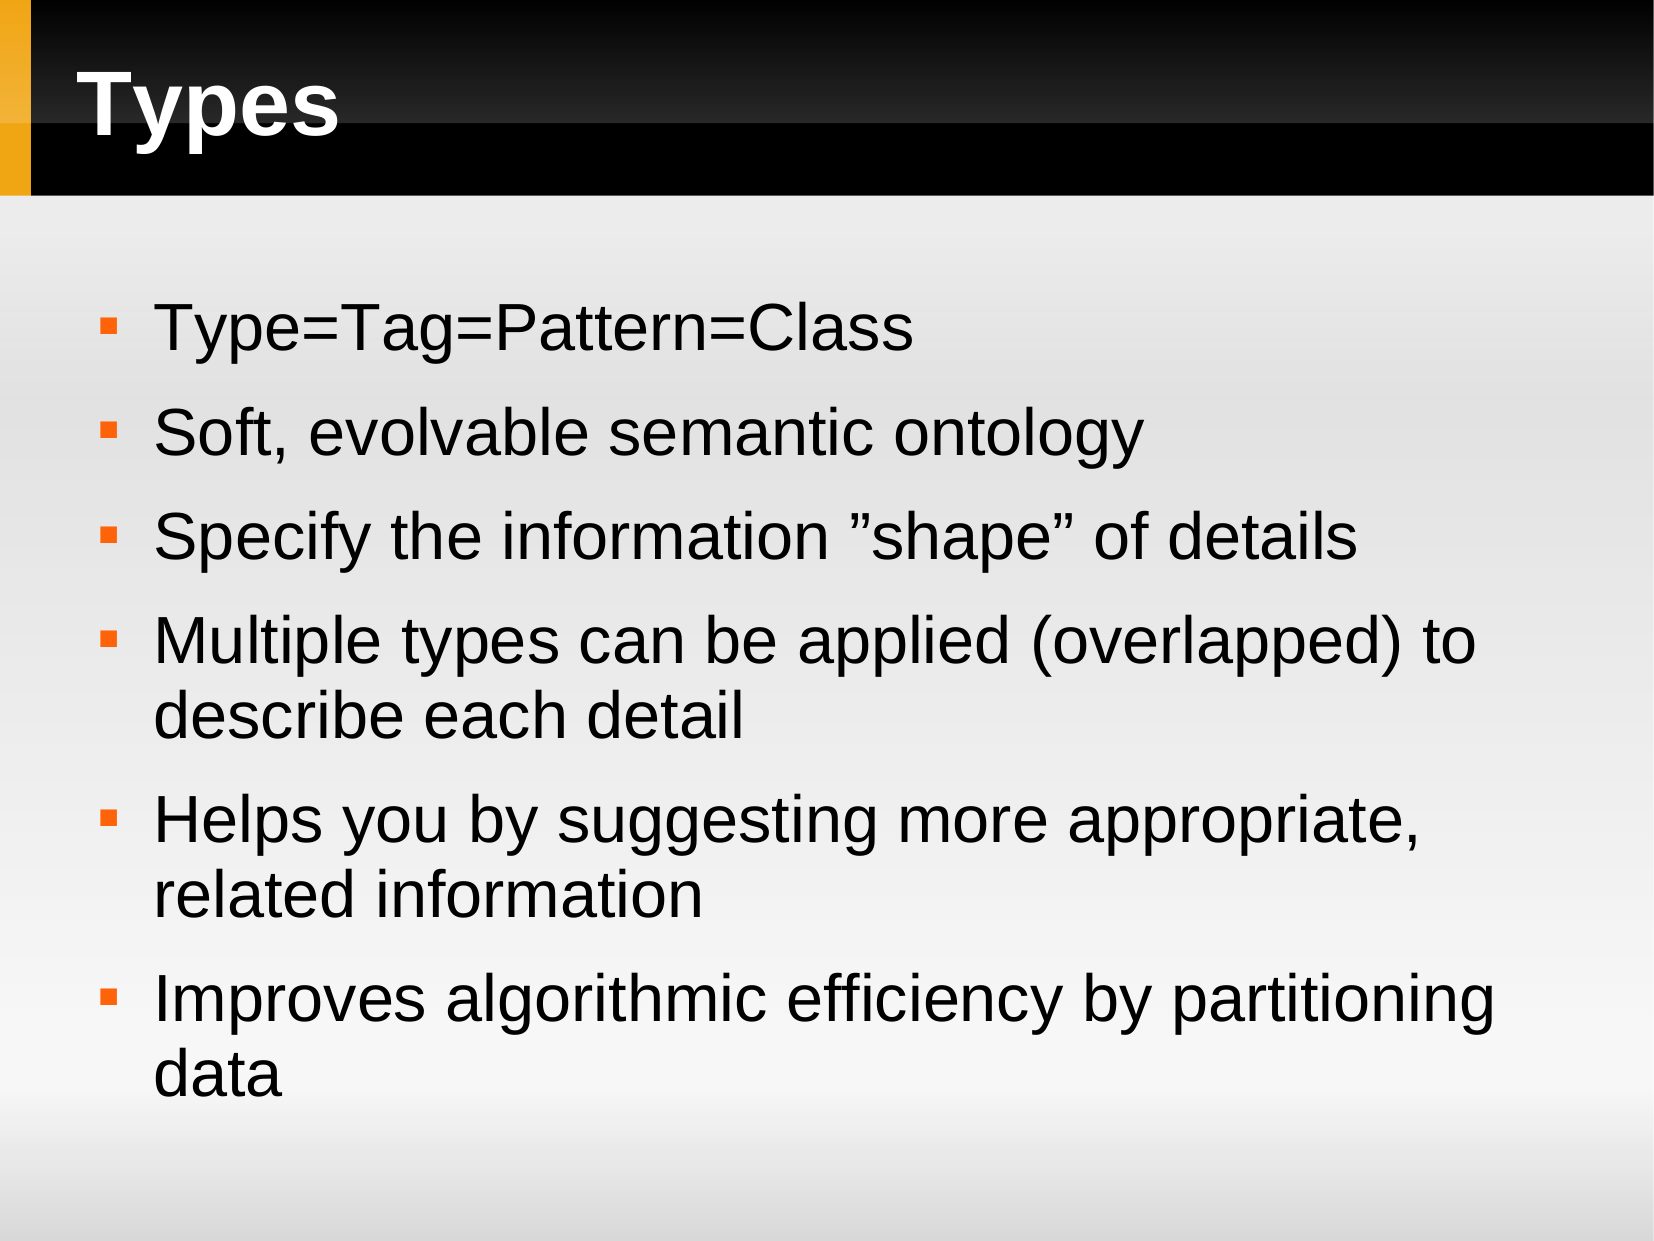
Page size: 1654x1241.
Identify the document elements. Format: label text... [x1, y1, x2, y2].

picture [0, 0, 1654, 1241]
list Type=Tag=Pattern=Class Soft, evolvable semantic ontology Specify the information ”shape” of details Multiple types can be applied (overlapped) to describe each detail Helps you by suggesting more appropriate, related information Improves algorithmic efficiency by partitioning data [82, 290, 1571, 1111]
title Types [76, 0, 1565, 208]
